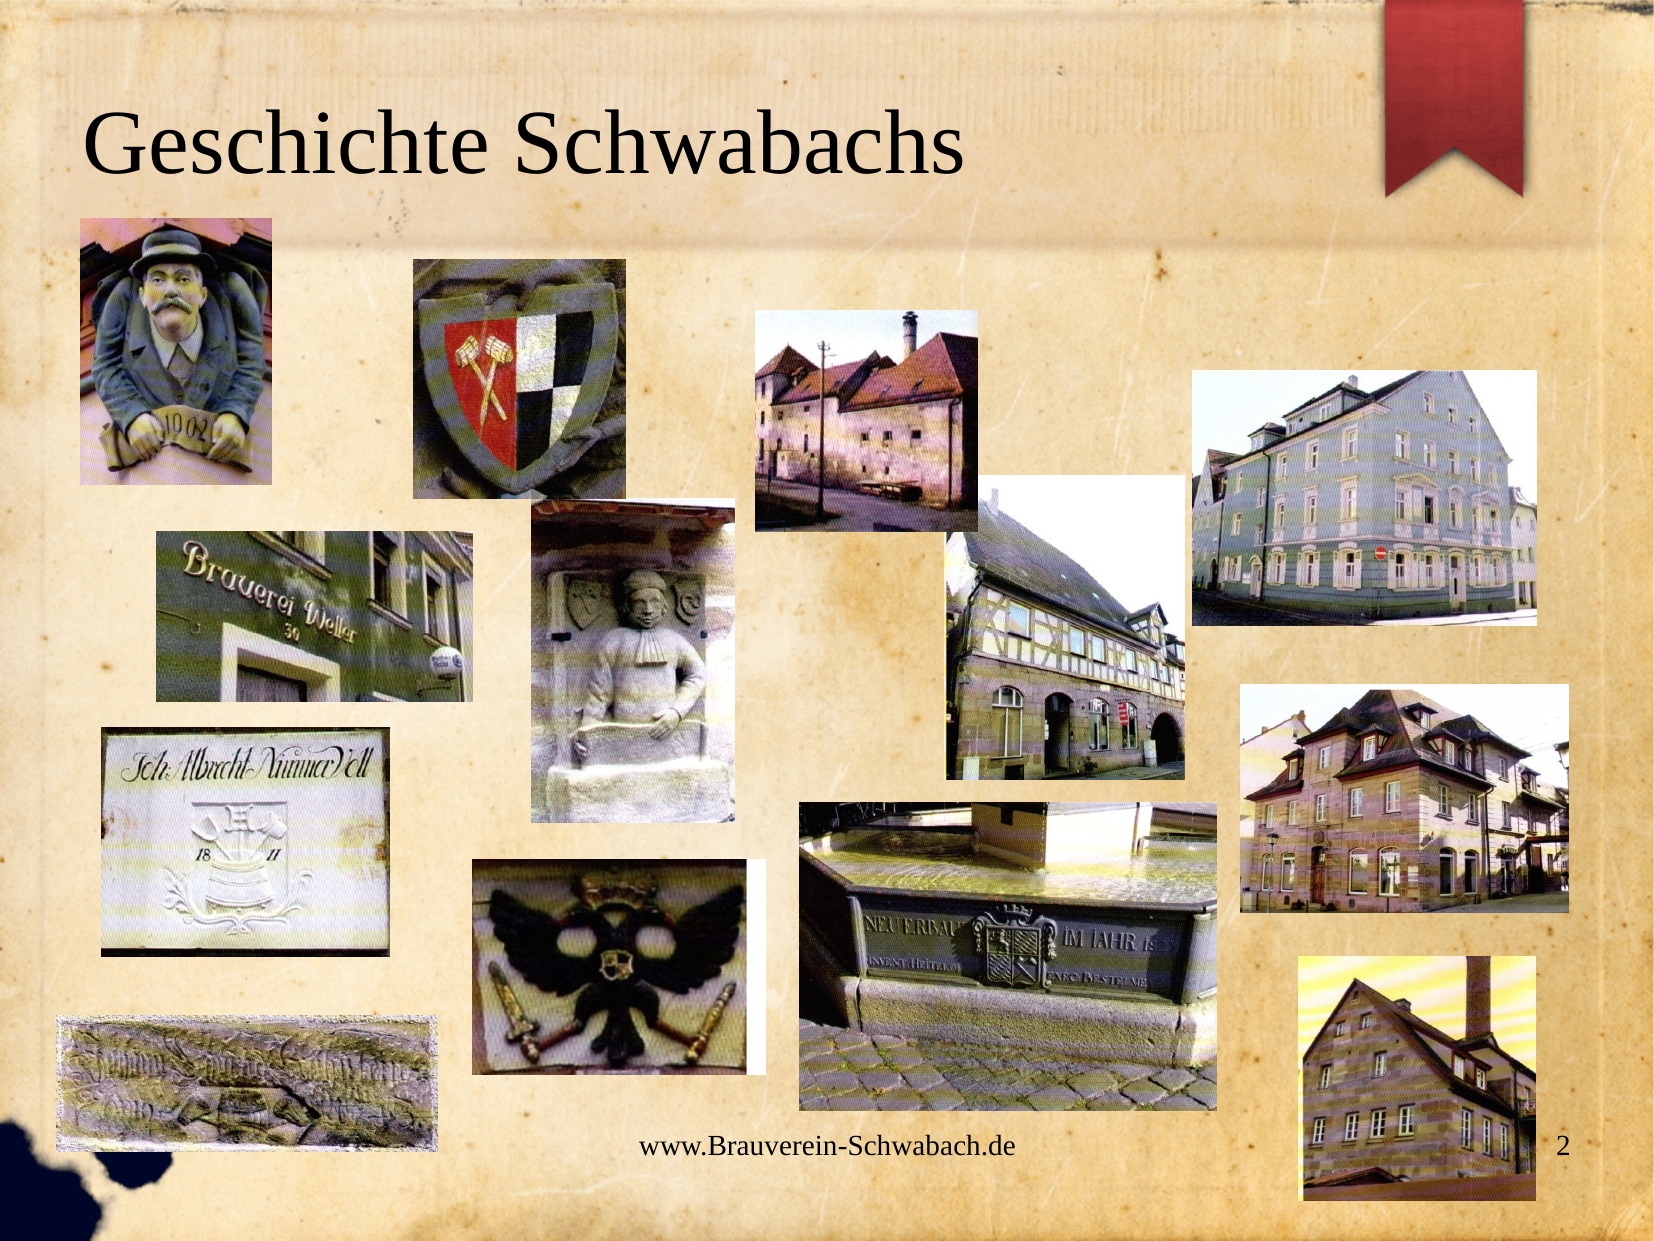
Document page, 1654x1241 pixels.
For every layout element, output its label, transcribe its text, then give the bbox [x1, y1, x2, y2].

picture [0, 0, 1654, 1241]
title Geschichte Schwabachs [82, 49, 1347, 237]
